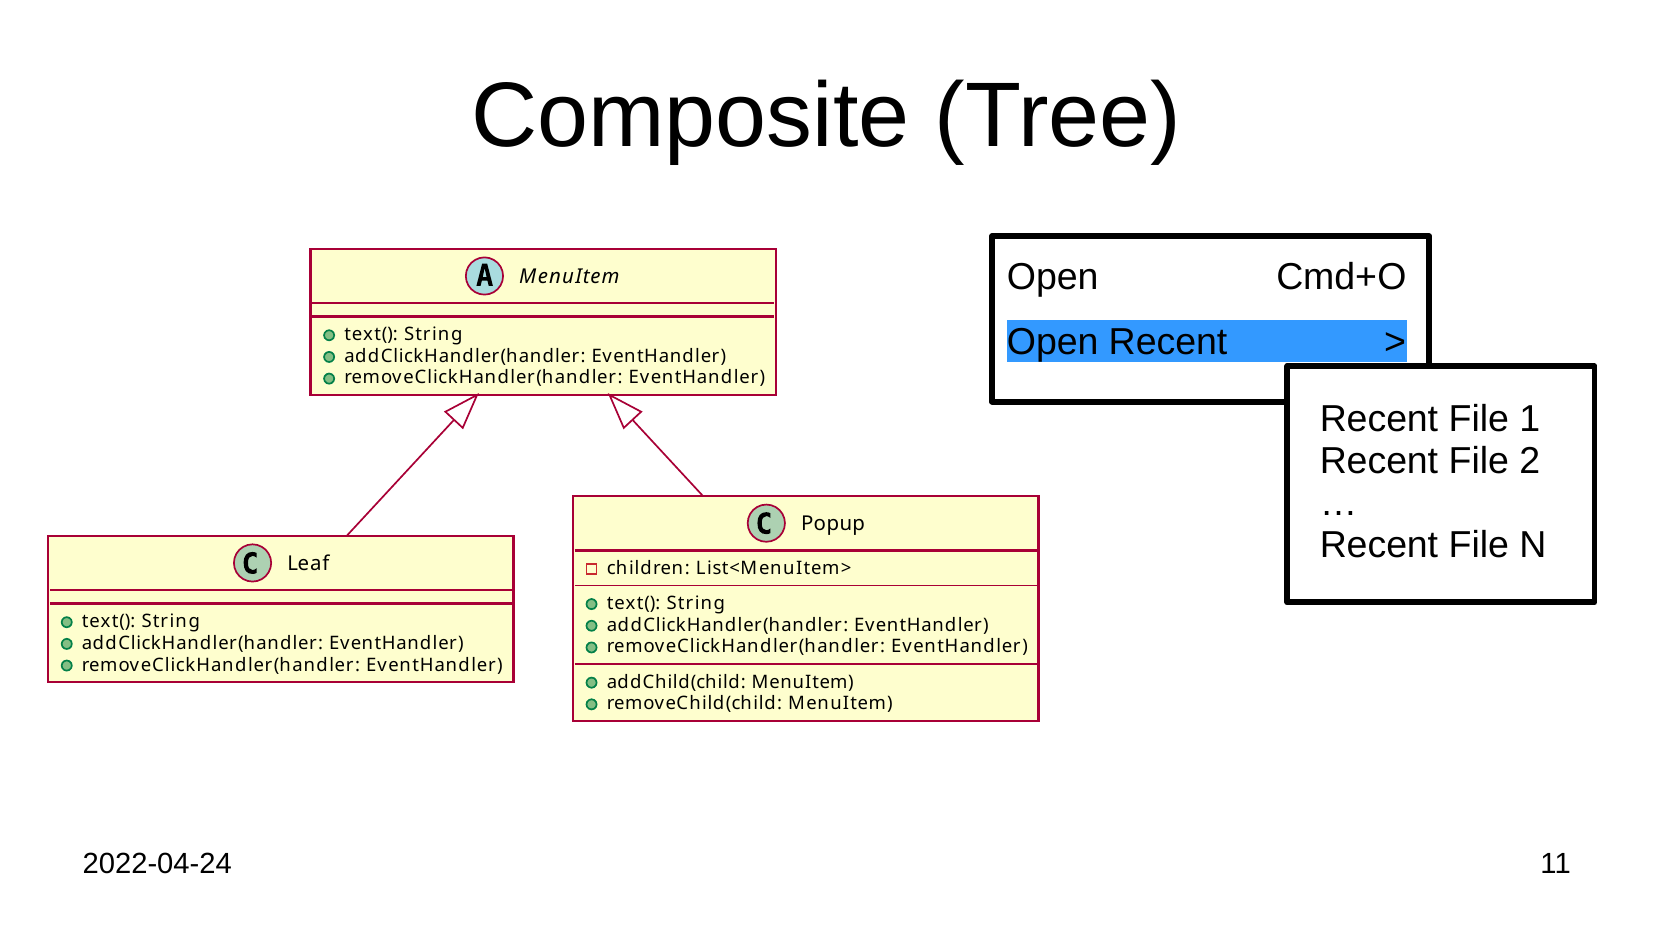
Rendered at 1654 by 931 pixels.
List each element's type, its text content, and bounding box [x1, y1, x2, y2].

text_box Recent File 1 Recent File 2 … Recent File N [1305, 389, 1562, 573]
text_box [992, 236, 1430, 248]
text_box [992, 305, 1430, 312]
title Composite (Tree) [82, 37, 1571, 193]
text_box Open Cmd+O [992, 248, 1430, 305]
text_box [992, 366, 1595, 603]
picture [35, 236, 1063, 745]
text_box Open Recent > [992, 312, 1453, 370]
